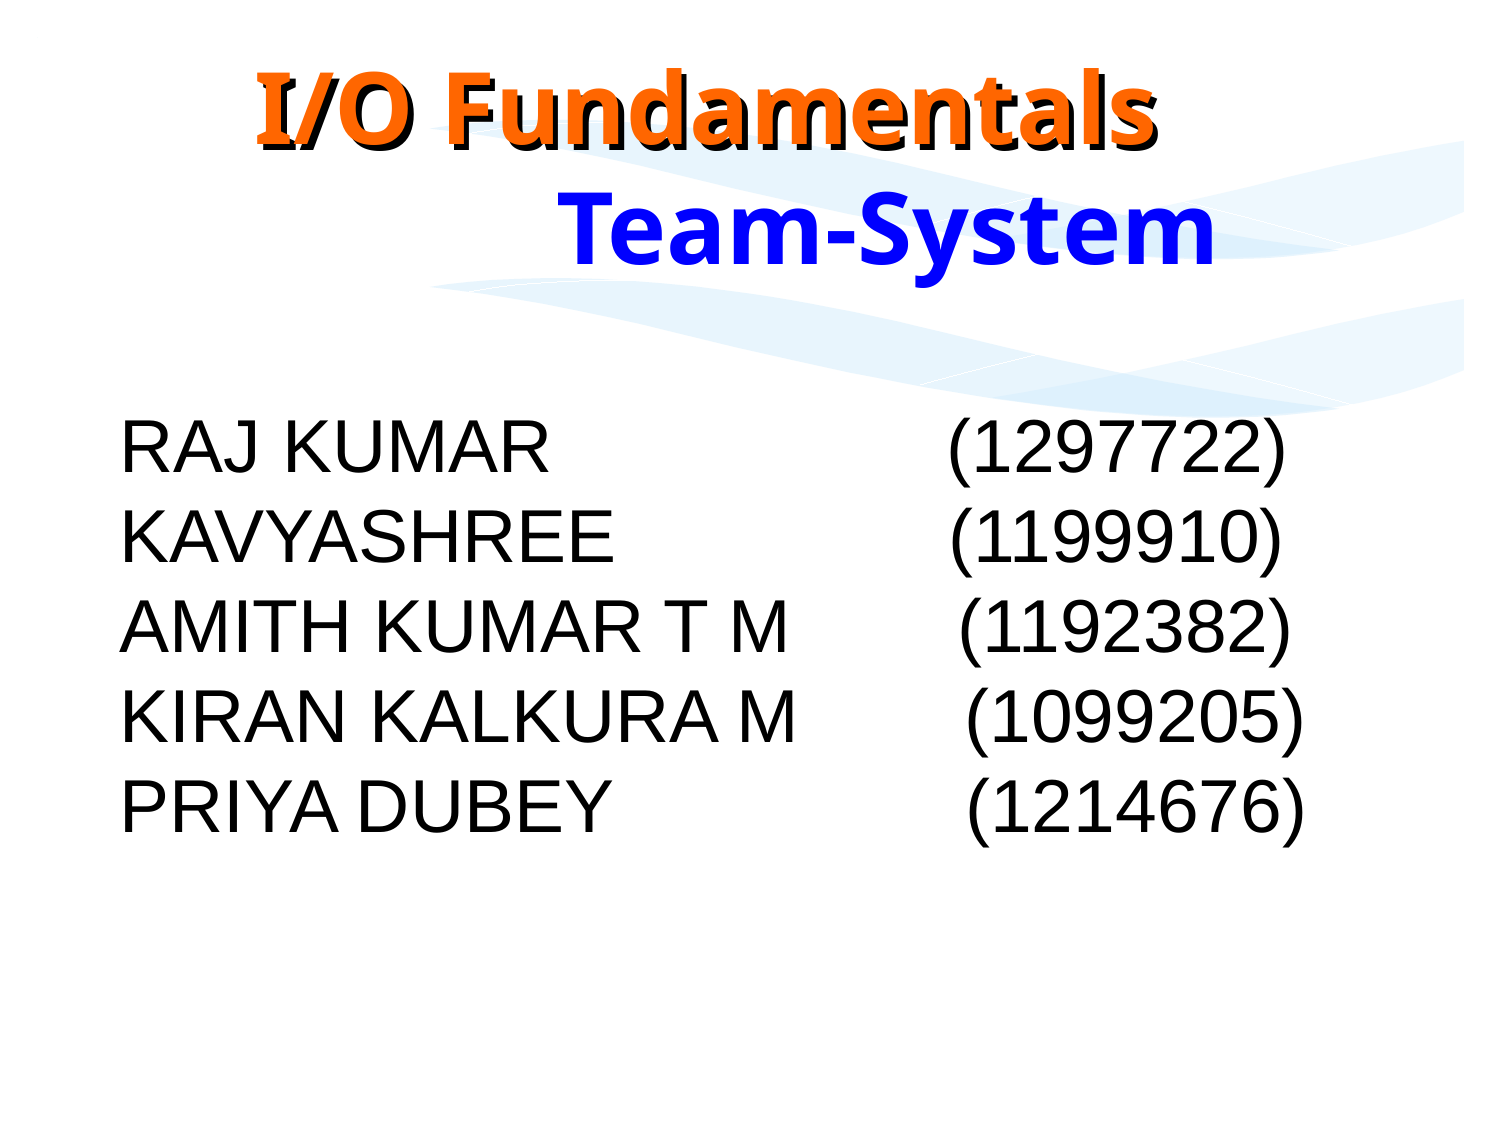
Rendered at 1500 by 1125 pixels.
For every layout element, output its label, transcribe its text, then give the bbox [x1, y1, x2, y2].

subtitle RAJ KUMAR (1297722) KAVYASHREE (1199910) AMITH KUMAR T M (1192382) KIRAN KALKURA M (1099205) PRIYA DUBEY (1214676) [105, 389, 1441, 1066]
title I/O Fundamentals Team-System [99, 37, 1313, 275]
